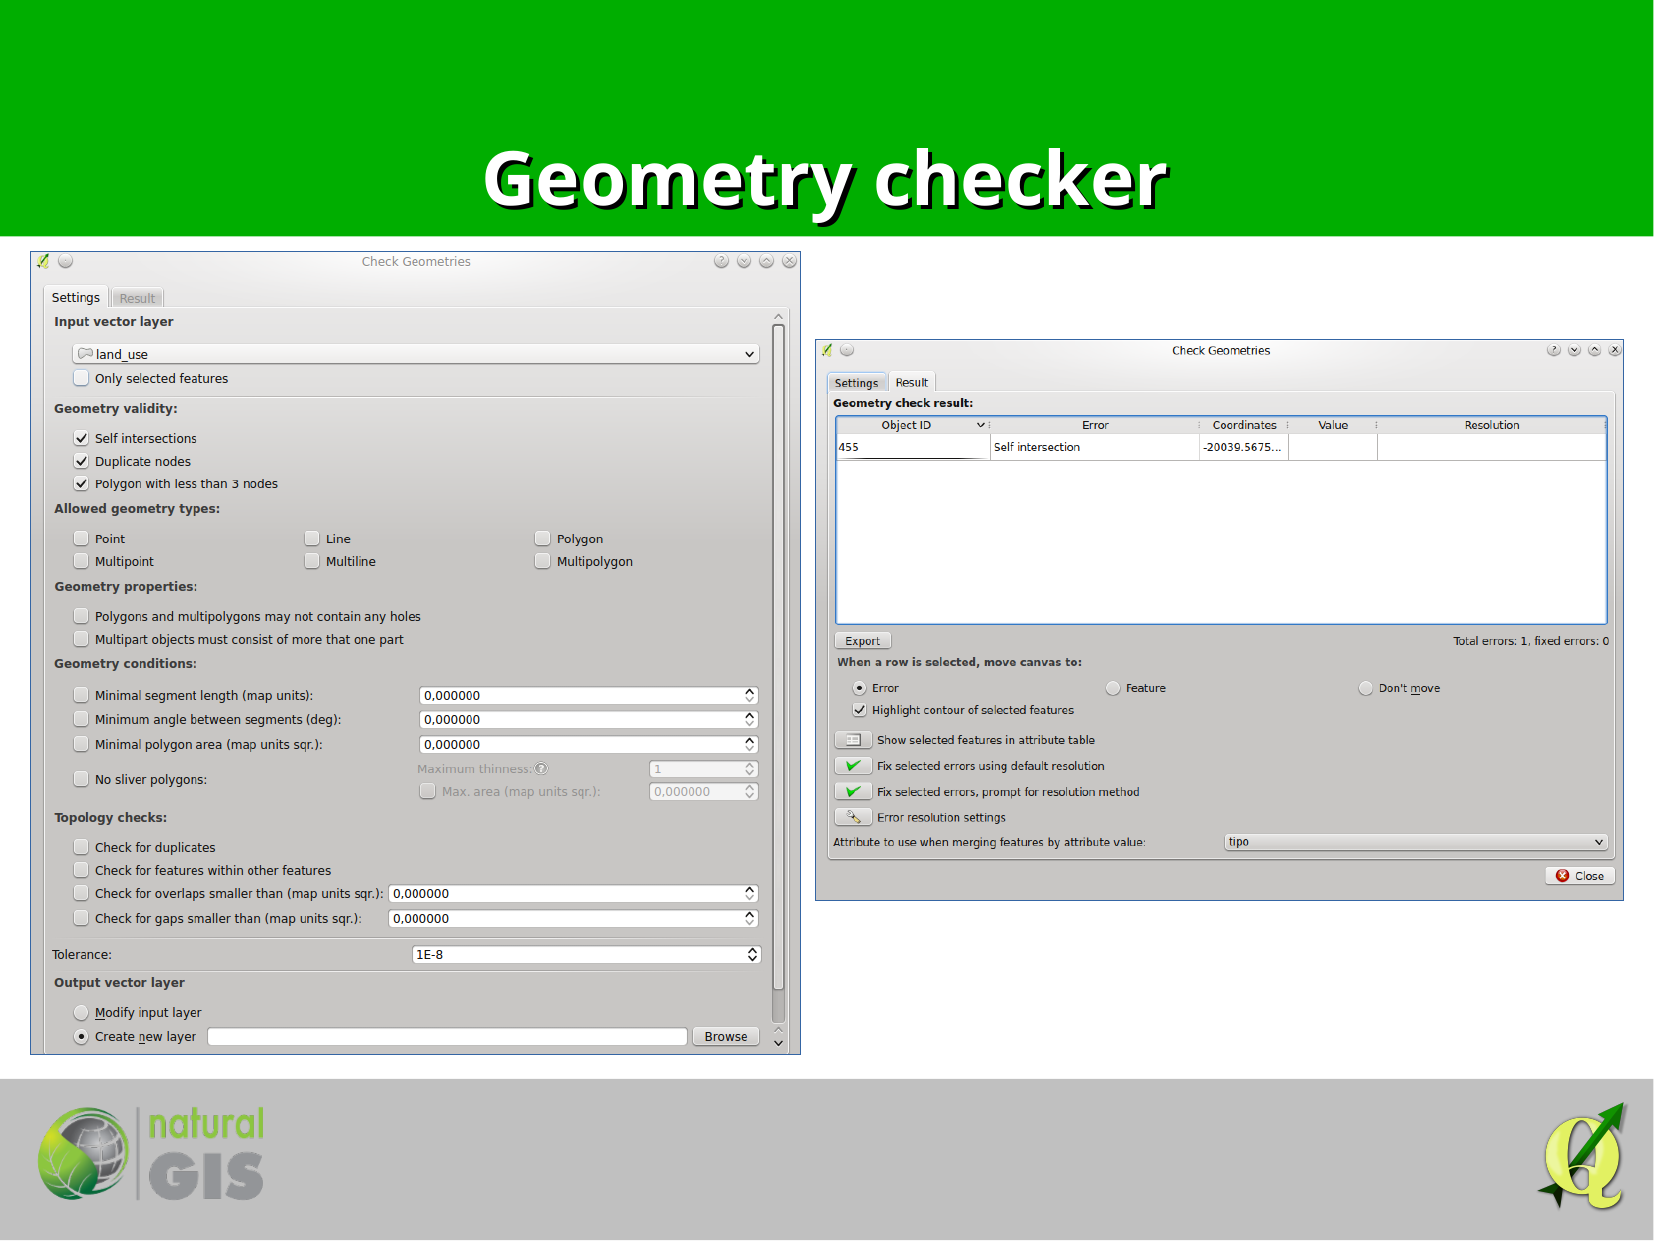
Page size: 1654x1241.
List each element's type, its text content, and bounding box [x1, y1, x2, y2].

picture [30, 251, 801, 1055]
text_box [0, 1078, 1654, 1241]
picture [33, 1100, 271, 1208]
picture [1524, 1093, 1641, 1222]
text_box [0, 0, 1654, 237]
text_box Geometry checker [15, 66, 1636, 300]
picture [815, 339, 1624, 901]
